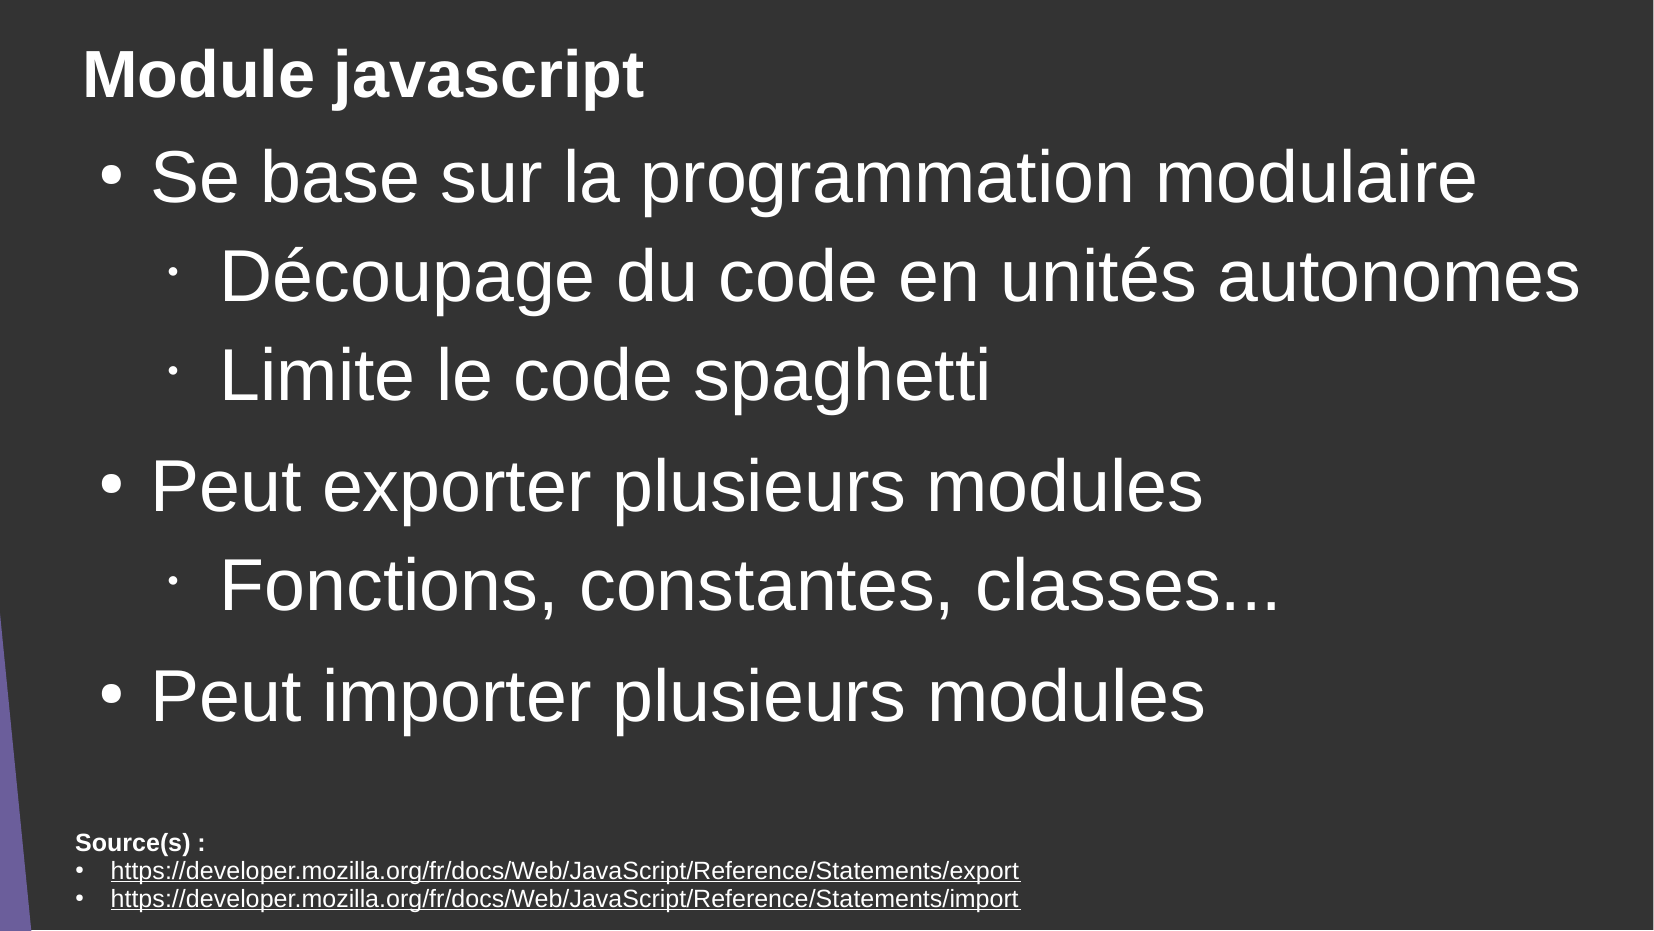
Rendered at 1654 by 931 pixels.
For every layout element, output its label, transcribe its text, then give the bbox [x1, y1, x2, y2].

text_box Source(s) : https://developer.mozilla.org/fr/docs/Web/JavaScript/Reference/Statements/export https://developer.mozilla.org/fr/docs/Web/JavaScript/Reference/Statements/import [60, 821, 1546, 931]
title Module javascript [82, 37, 1571, 112]
list Se base sur la programmation modulaire Découpage du code en unités autonomes Limite le code spaghetti Peut exporter plusieurs modules Fonctions, constantes, classes... Peut importer plusieurs modules [80, 135, 1619, 739]
text_box [0, 613, 32, 931]
